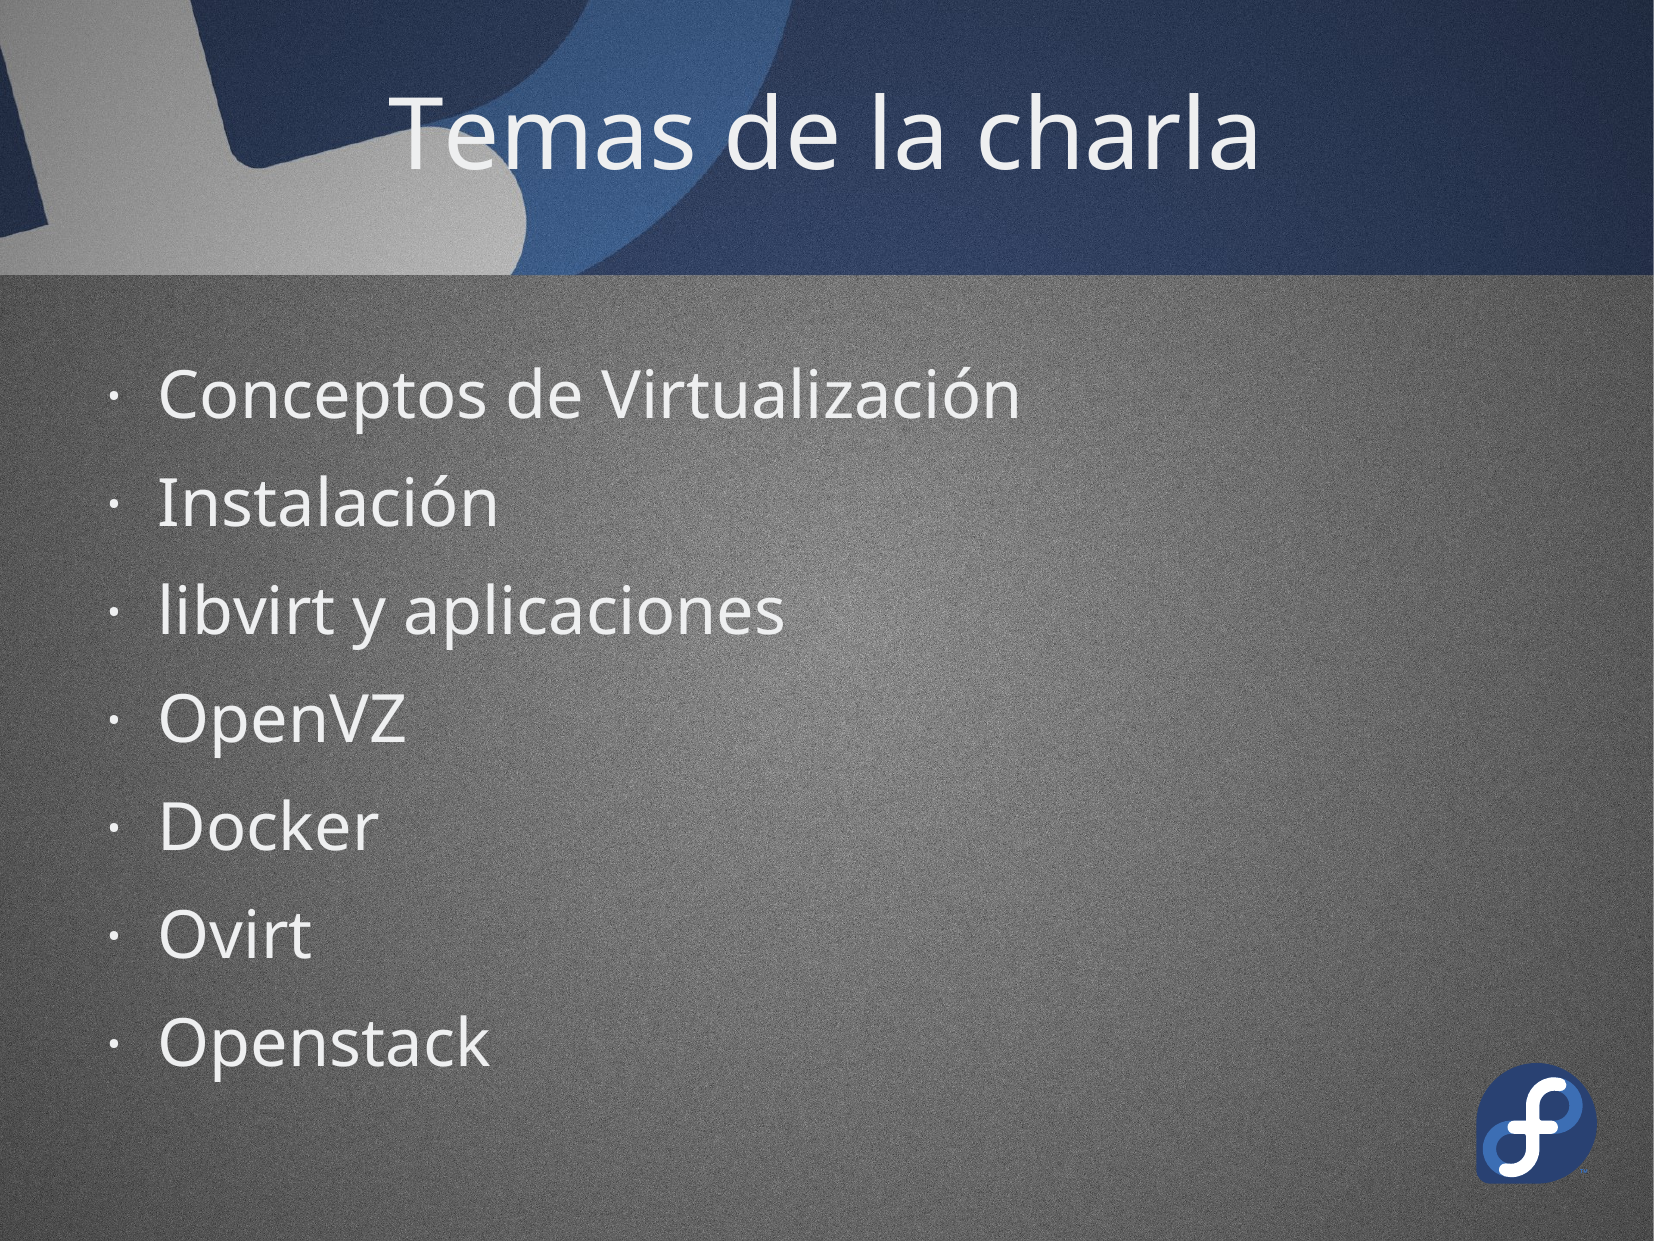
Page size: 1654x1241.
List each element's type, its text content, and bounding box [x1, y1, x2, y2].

text_box Conceptos de Virtualización Instalación libvirt y aplicaciones OpenVZ Docker Ovirt Openstack [88, 354, 1565, 1064]
text_box Temas de la charla [88, 29, 1565, 237]
picture [0, 0, 1654, 1241]
